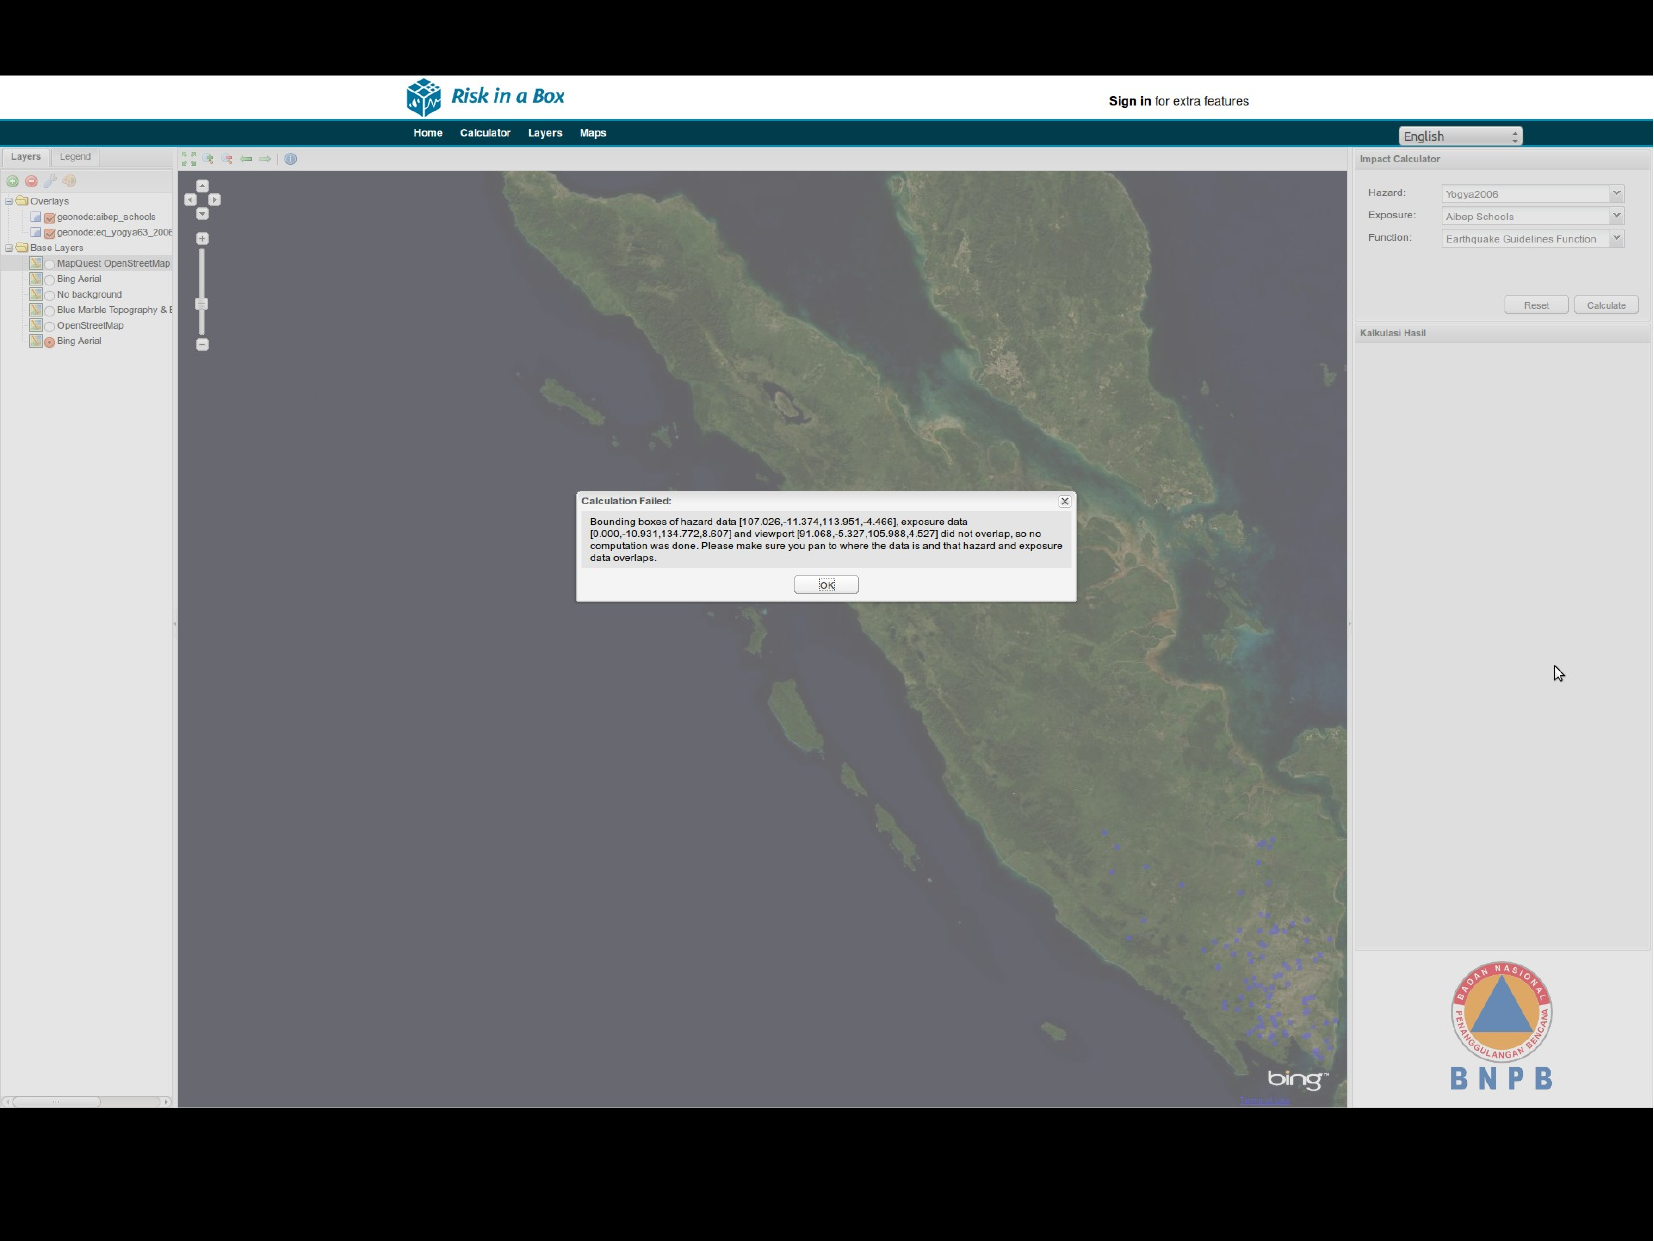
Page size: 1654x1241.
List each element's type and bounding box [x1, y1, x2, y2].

picture [580, 129, 606, 139]
picture [415, 129, 445, 138]
picture [0, 126, 1653, 1109]
picture [528, 130, 563, 142]
picture [461, 129, 512, 139]
picture [0, 74, 1653, 120]
